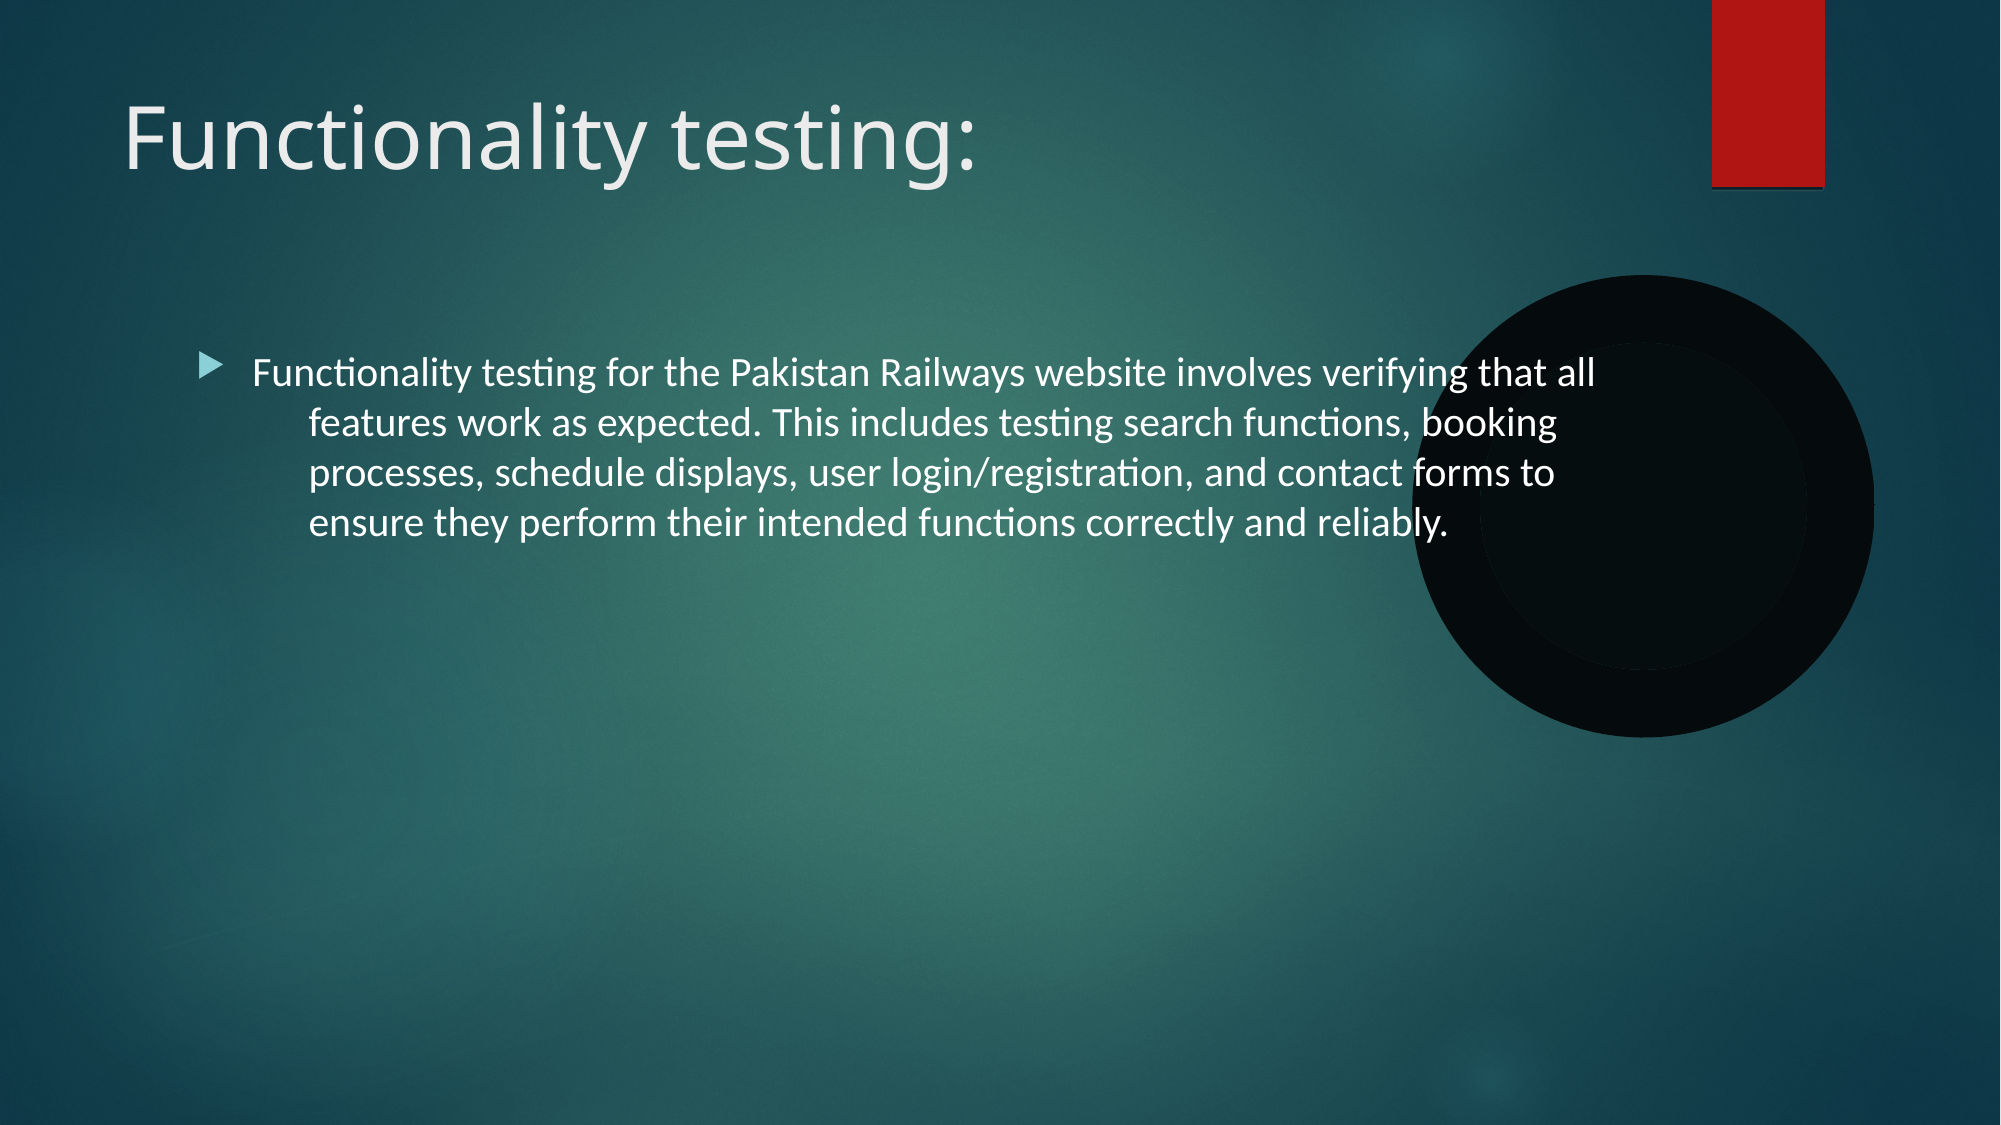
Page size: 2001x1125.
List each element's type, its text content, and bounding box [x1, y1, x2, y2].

title Functionality testing: [106, 74, 1649, 305]
list Functionality testing for the Pakistan Railways website involves verifying that all features work as expected. This includes testing search functions, booking processes, schedule displays, user login/registration, and contact forms to ensure they perform their intended functions correctly and reliably. [181, 336, 1649, 1026]
